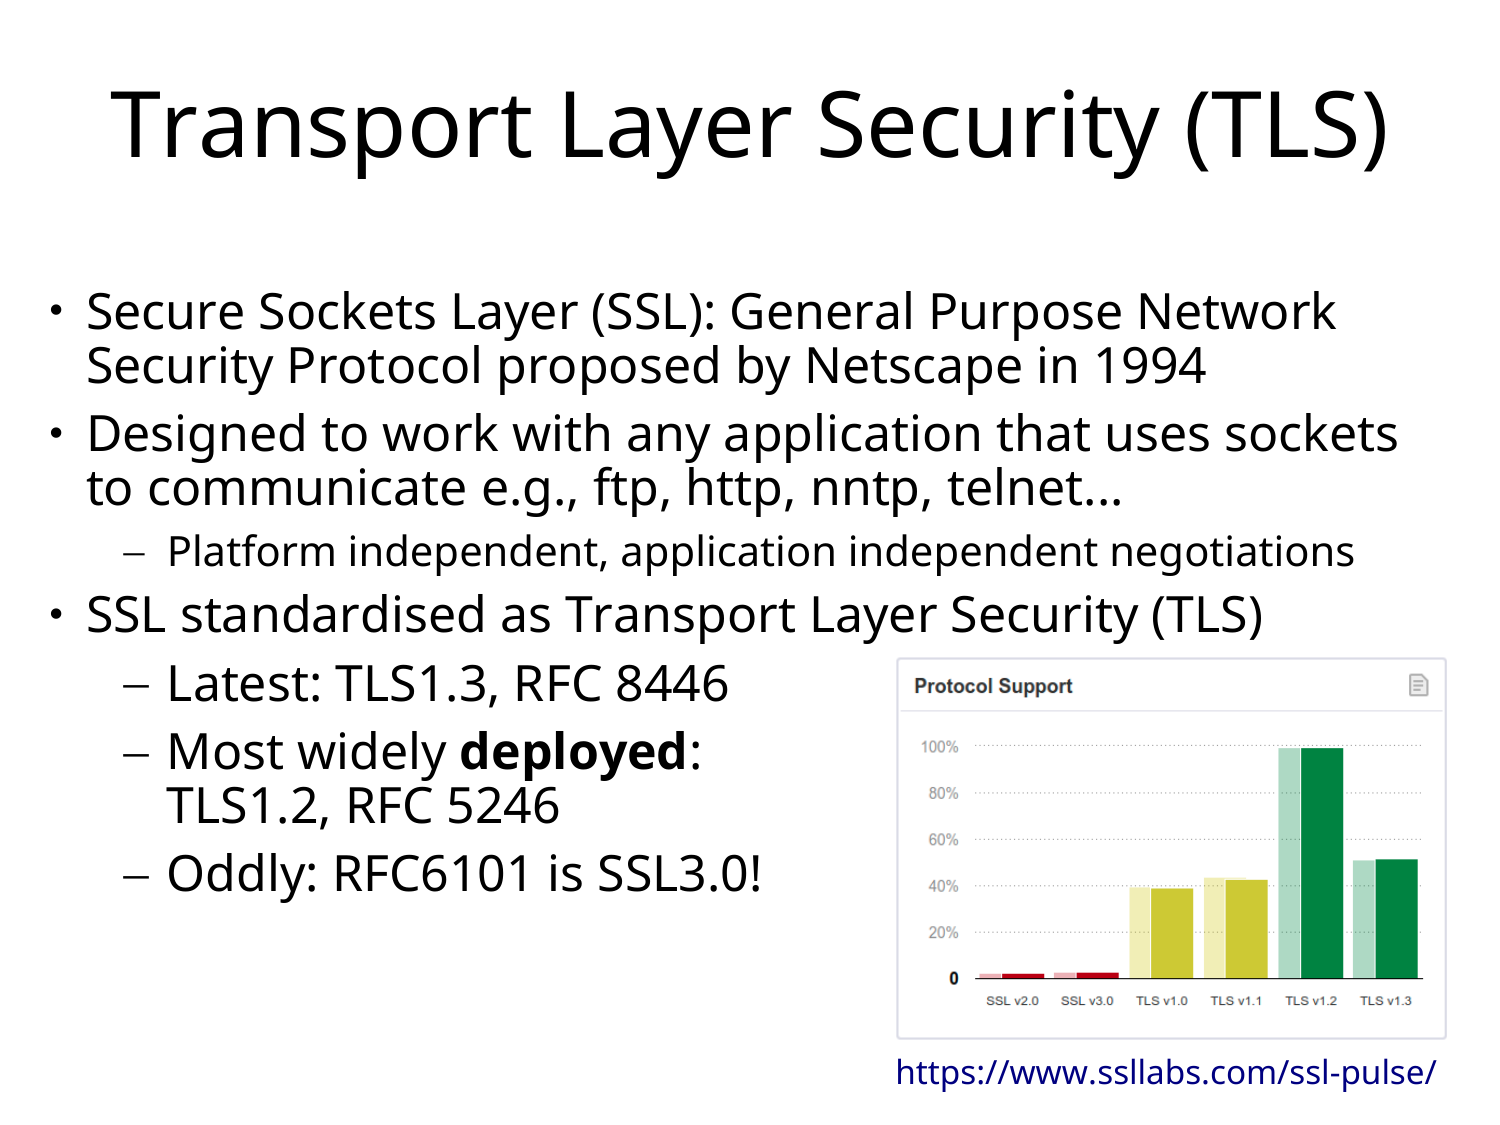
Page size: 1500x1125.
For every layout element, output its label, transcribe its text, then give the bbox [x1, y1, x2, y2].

picture [891, 651, 1462, 1043]
text_box https://www.ssllabs.com/ssl-pulse/ [735, 1043, 1462, 1119]
text_box Secure Sockets Layer (SSL): General Purpose Network Security Protocol proposed by Netscape in 1994 Designed to work with any application that uses sockets to communicate e.g., ftp, http, nntp, telnet... Platform independent, application independent negotiations SSL standardised as Transport Layer Security (TLS) Latest: TLS1.3, RFC 8446 Most widely deployed: TLS1.2, RFC 5246 Oddly: RFC6101 is SSL3.0! [48, 203, 1449, 1058]
text_box Transport Layer Security (TLS) [35, 27, 1465, 216]
